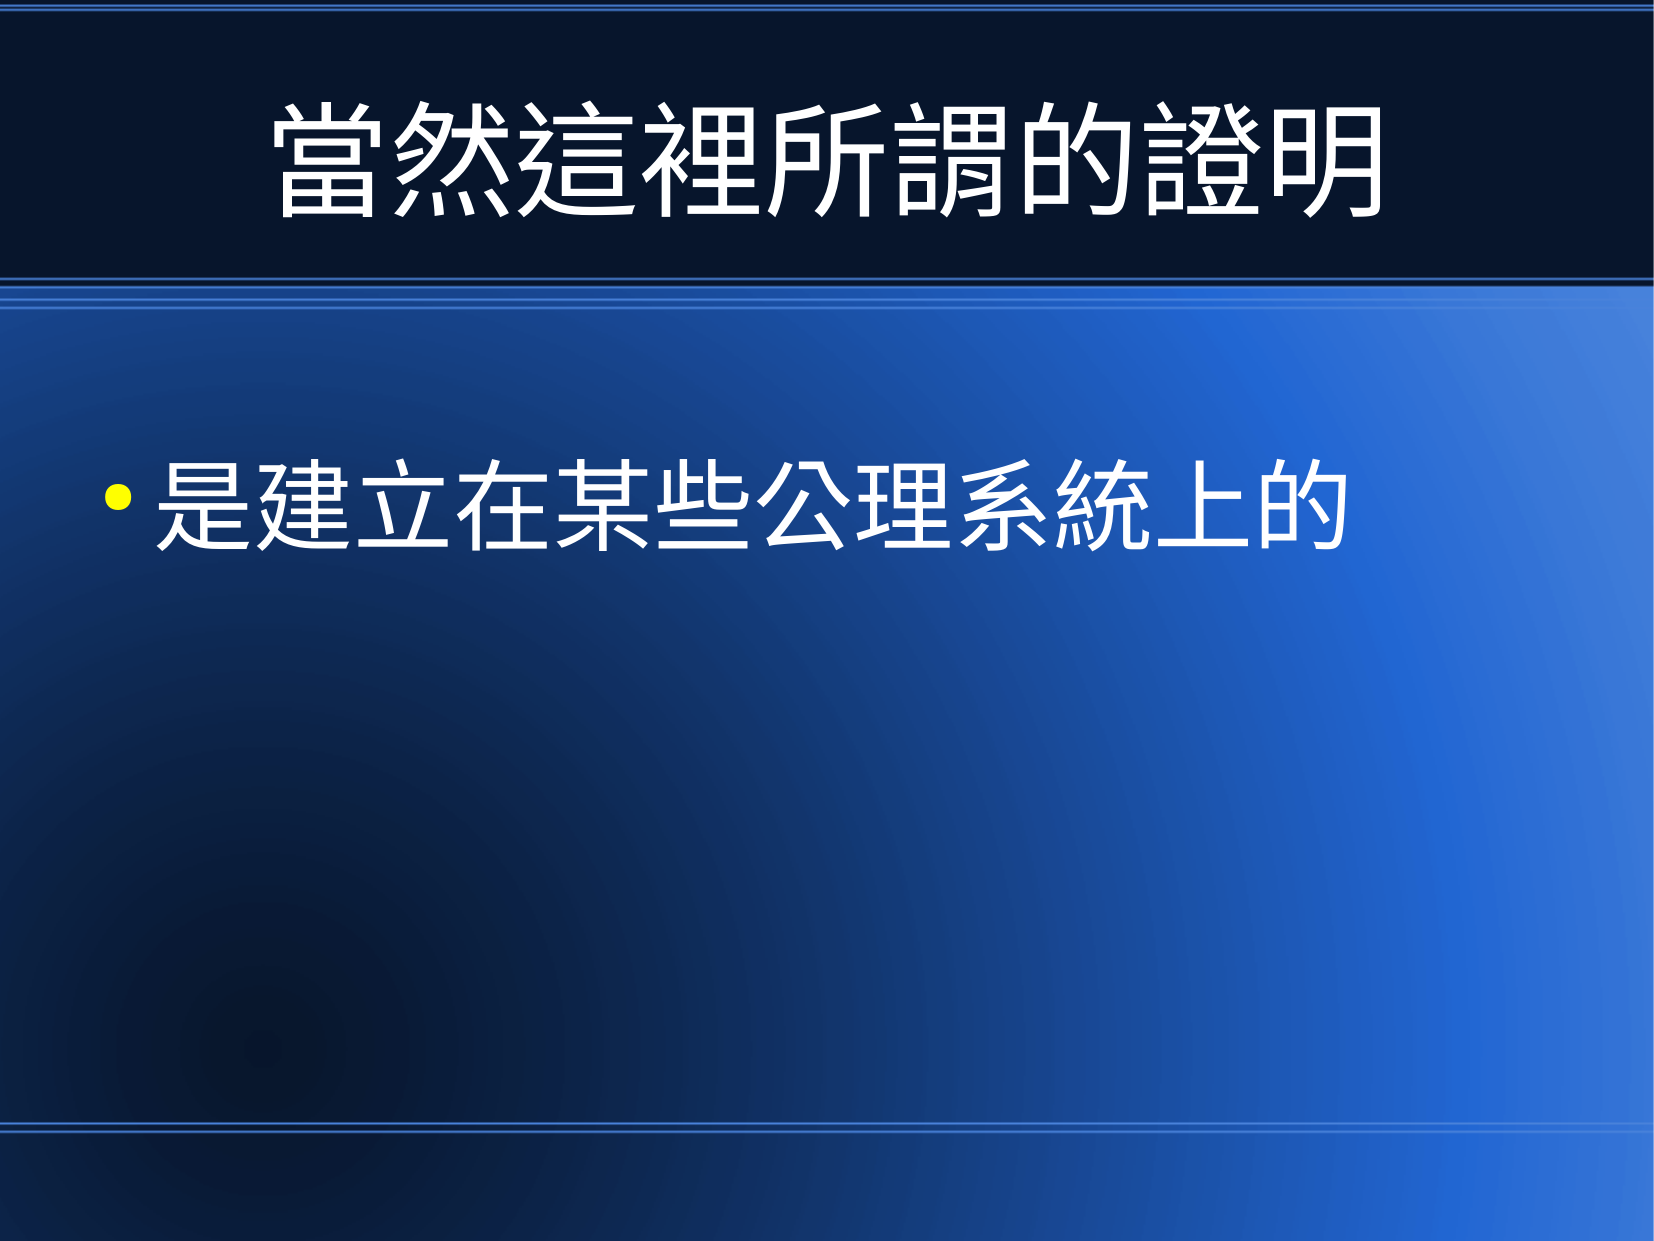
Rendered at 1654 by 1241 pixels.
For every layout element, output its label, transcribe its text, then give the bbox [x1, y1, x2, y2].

list 是建立在某些公理系統上的 [82, 355, 1571, 1241]
picture [0, 0, 1654, 1241]
title 當然這裡所謂的證明 [82, 49, 1571, 257]
